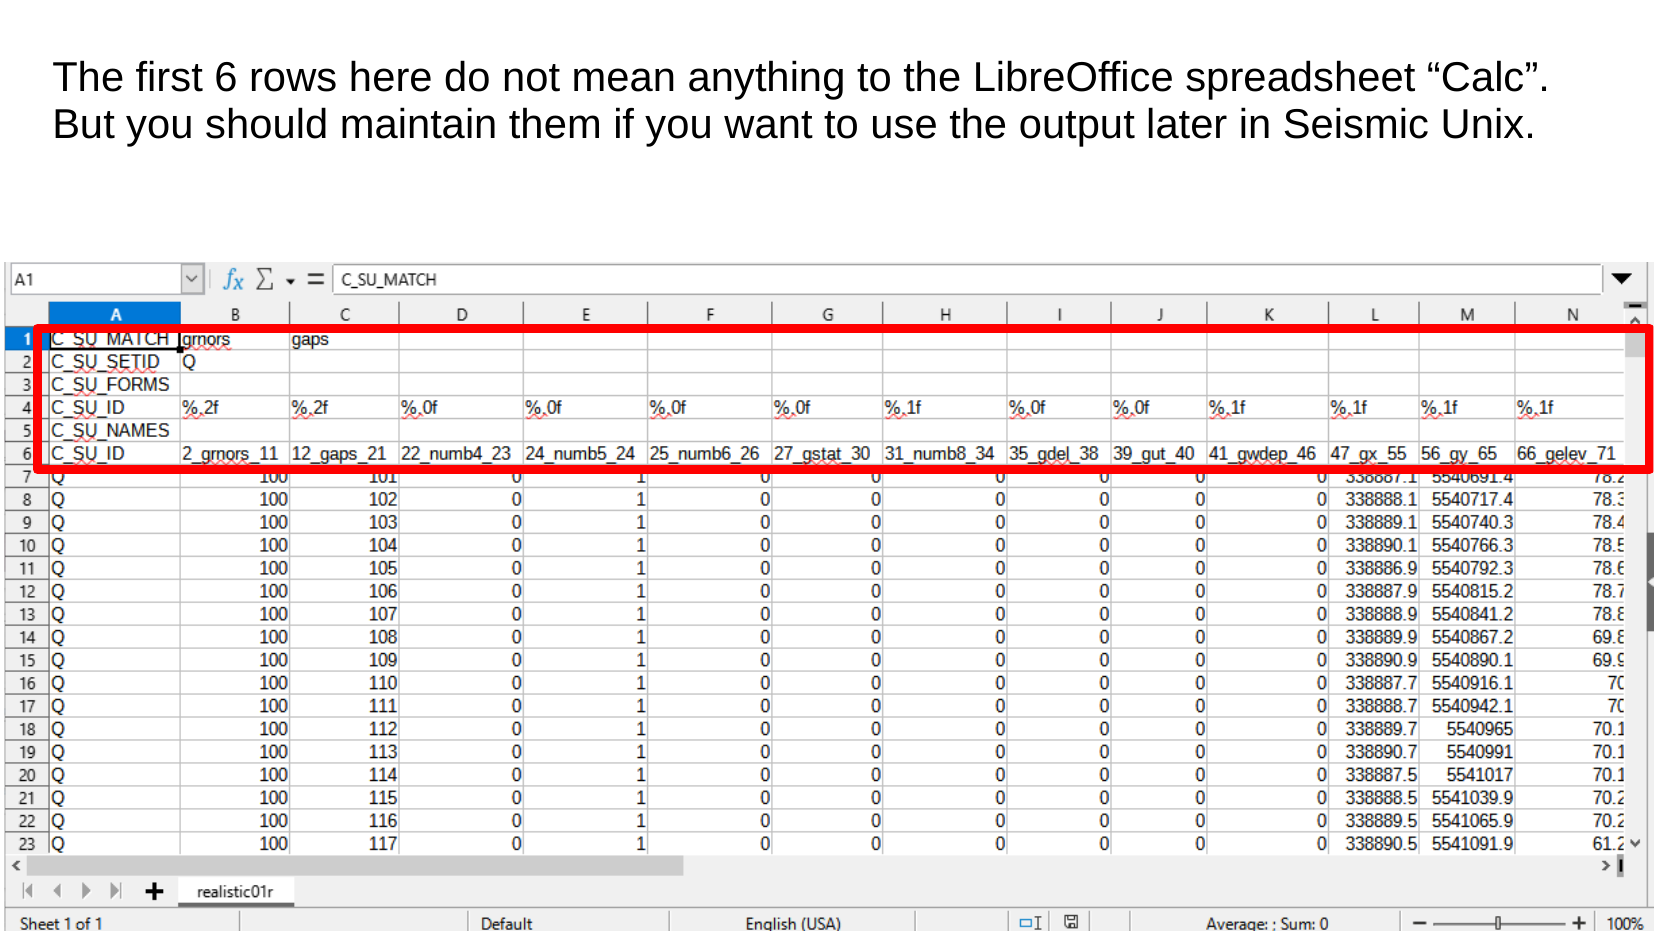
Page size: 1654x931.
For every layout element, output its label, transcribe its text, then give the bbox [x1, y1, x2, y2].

text_box The first 6 rows here do not mean anything to the LibreOffice spreadsheet “Calc”. But you should maintain them if you want to use the output later in Seismic Unix. [37, 0, 1654, 201]
text_box [37, 328, 1650, 470]
picture [4, 262, 1654, 931]
